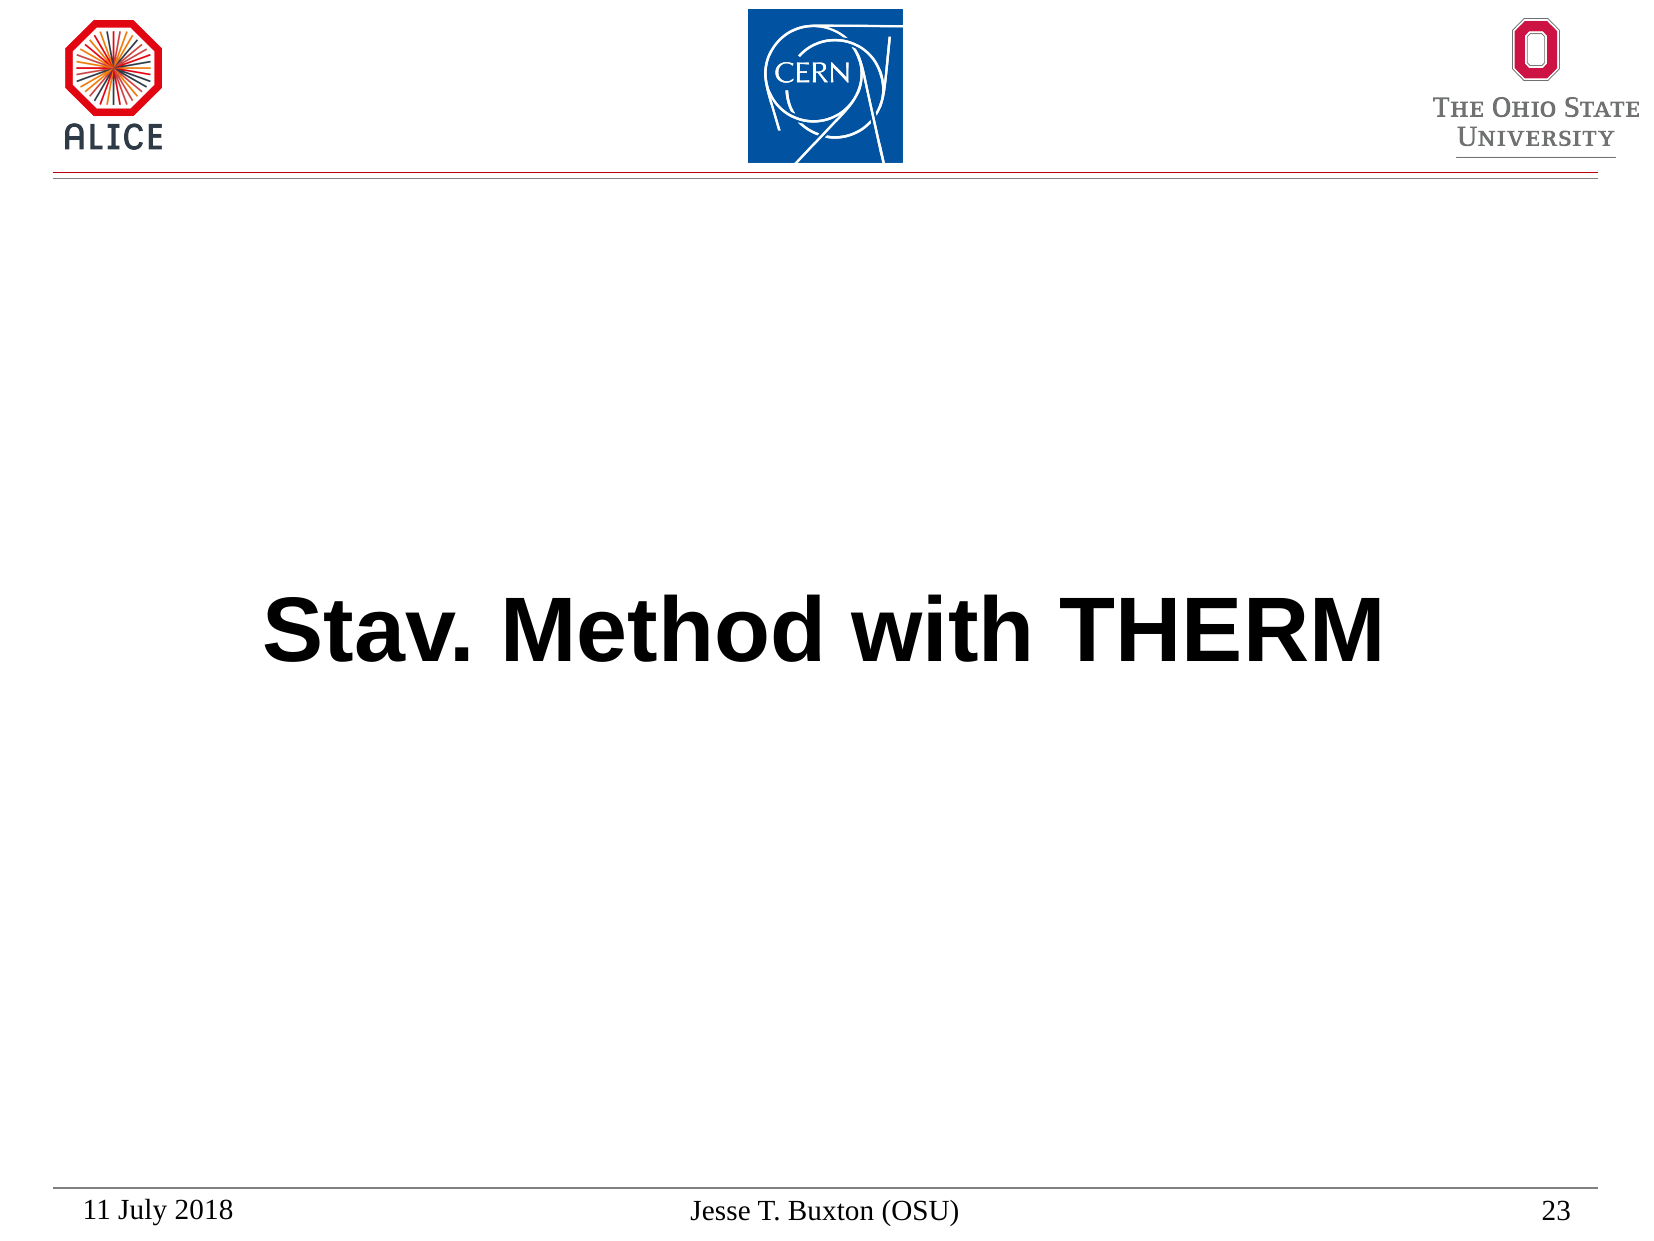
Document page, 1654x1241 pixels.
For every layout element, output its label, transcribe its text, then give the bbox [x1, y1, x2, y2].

title Stav. Method with THERM [137, 544, 1513, 716]
picture [748, 9, 903, 163]
picture [65, 20, 162, 150]
picture [1430, 5, 1642, 171]
